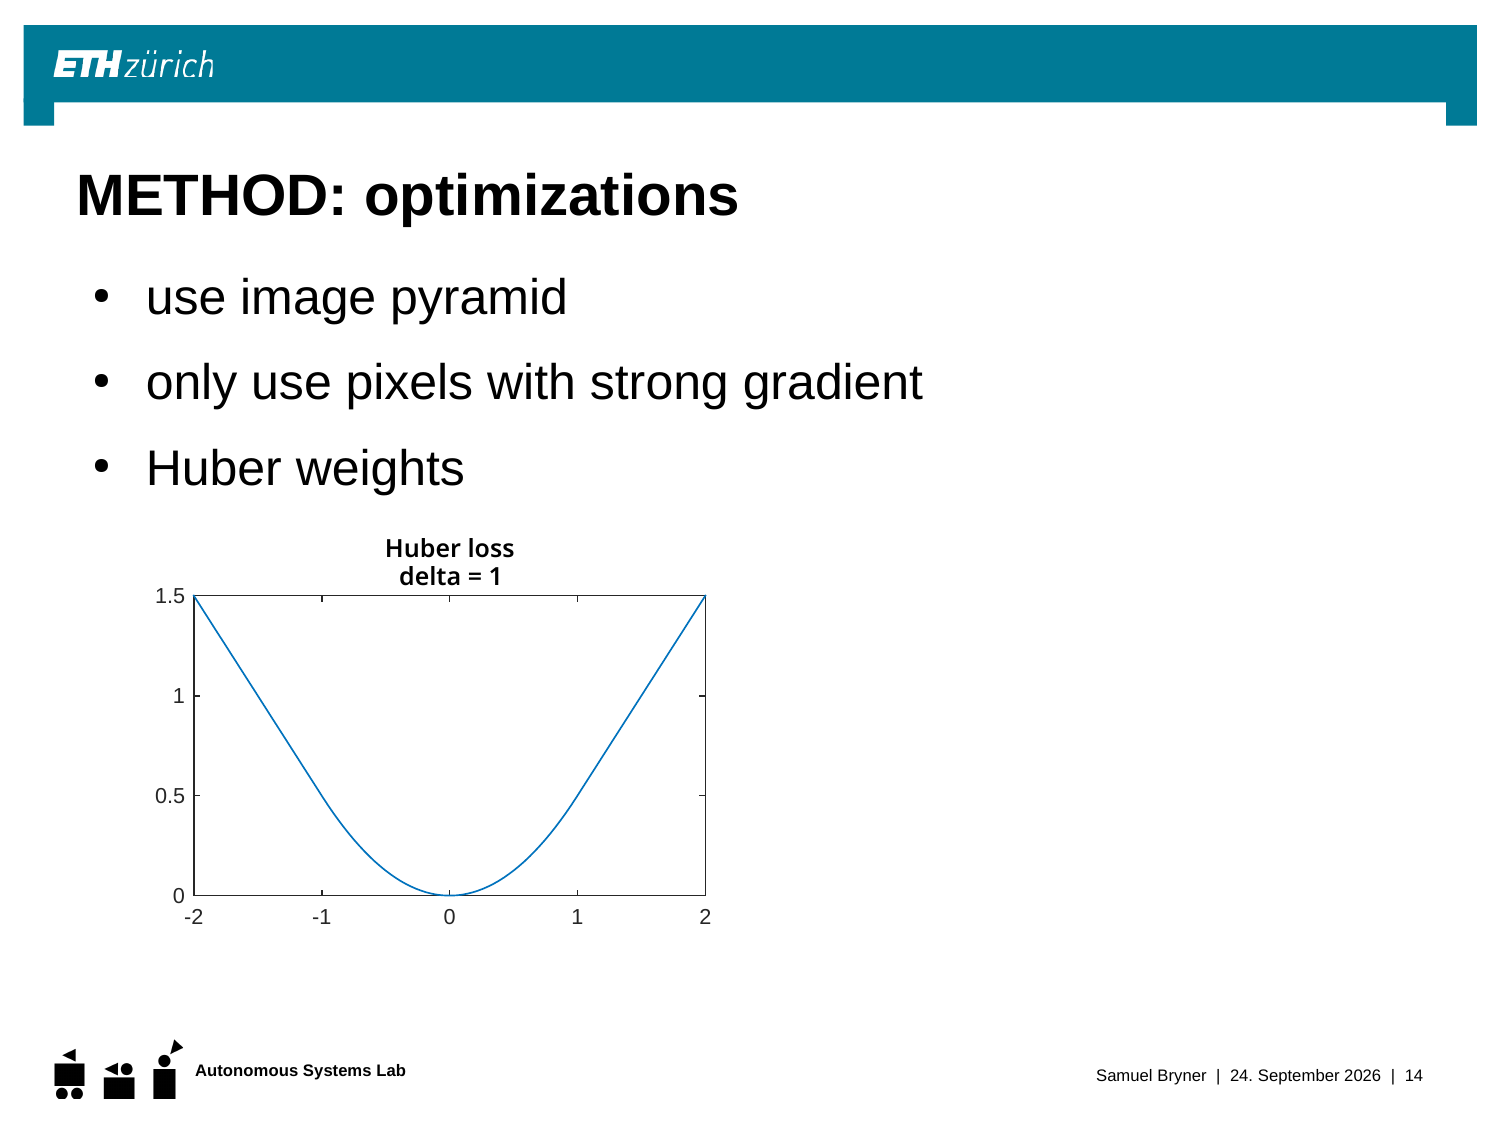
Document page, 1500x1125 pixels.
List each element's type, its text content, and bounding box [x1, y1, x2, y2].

title METHOD: optimizations [53, 101, 1447, 290]
picture [106, 531, 770, 942]
list use image pyramid only use pixels with strong gradient Huber weights [75, 269, 1425, 1016]
